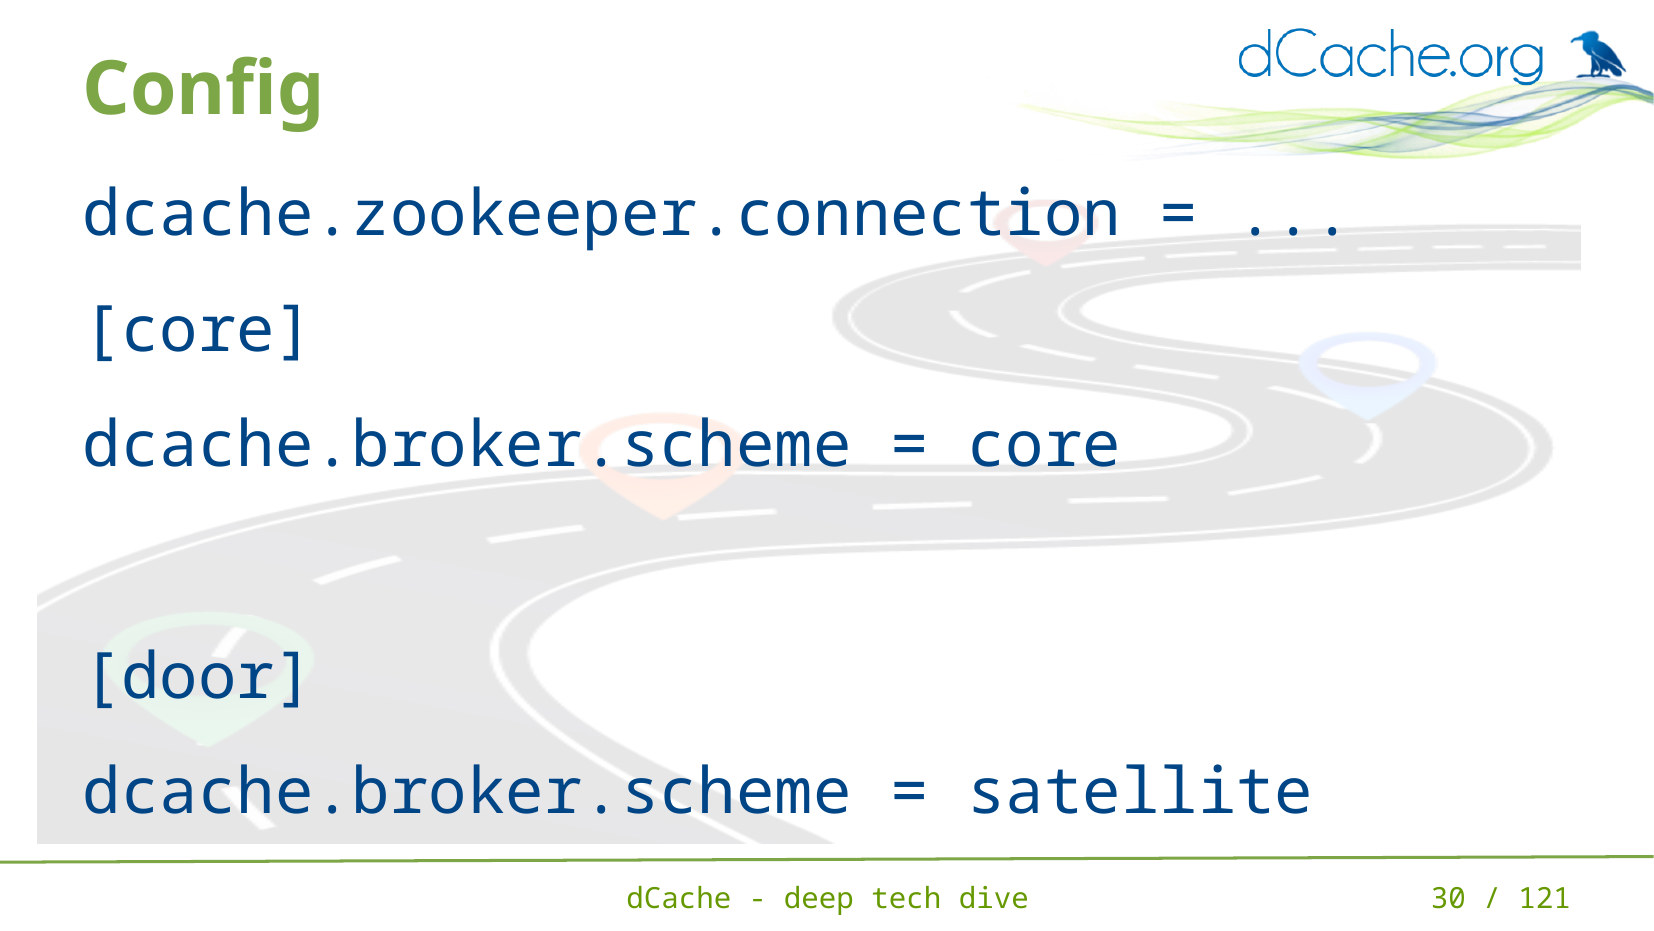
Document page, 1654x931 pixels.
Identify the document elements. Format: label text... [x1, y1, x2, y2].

picture [37, 16, 1654, 844]
list dcache.zookeeper.connection = ... [core] dcache.broker.scheme = core [door] dcache.broker.scheme = satellite [82, 167, 1571, 839]
title Config [82, 40, 1605, 131]
